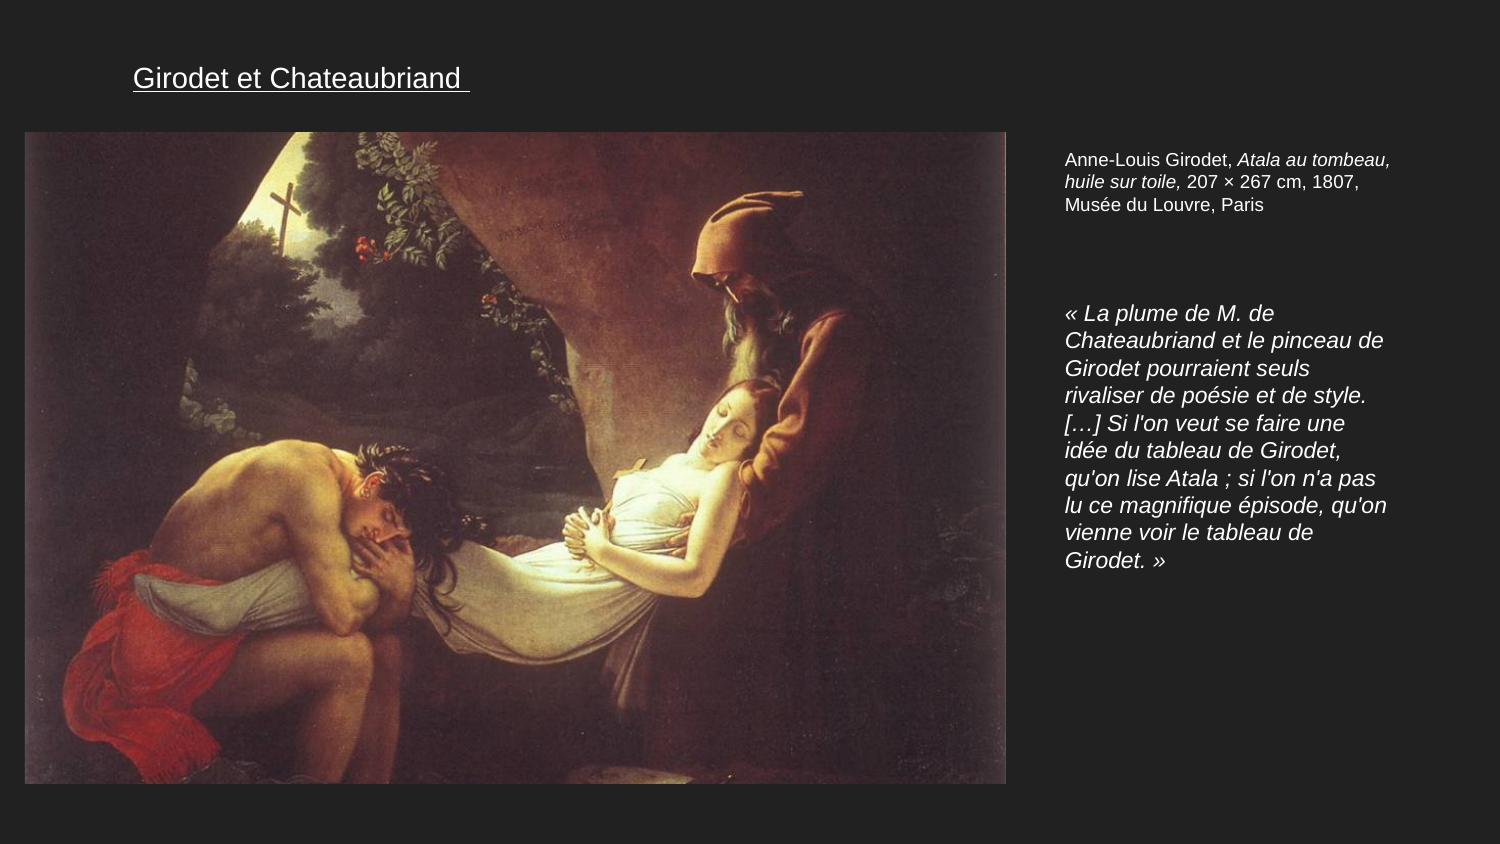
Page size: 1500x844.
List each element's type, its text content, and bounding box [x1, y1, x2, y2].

text_box « La plume de M. de Chateaubriand et le pinceau de Girodet pourraient seuls rivaliser de poésie et de style. […] Si l'on veut se faire une idée du tableau de Girodet, qu'on lise Atala ; si l'on n'a pas lu ce magnifique épisode, qu'on vienne voir le tableau de Girodet. » [1049, 283, 1408, 664]
picture [24, 132, 1006, 784]
text_box Anne-Louis Girodet, Atala au tombeau, huile sur toile, 207 × 267 cm, 1807, Musée du Louvre, Paris [1049, 132, 1408, 231]
list Girodet et Chateaubriand [117, 44, 1323, 143]
